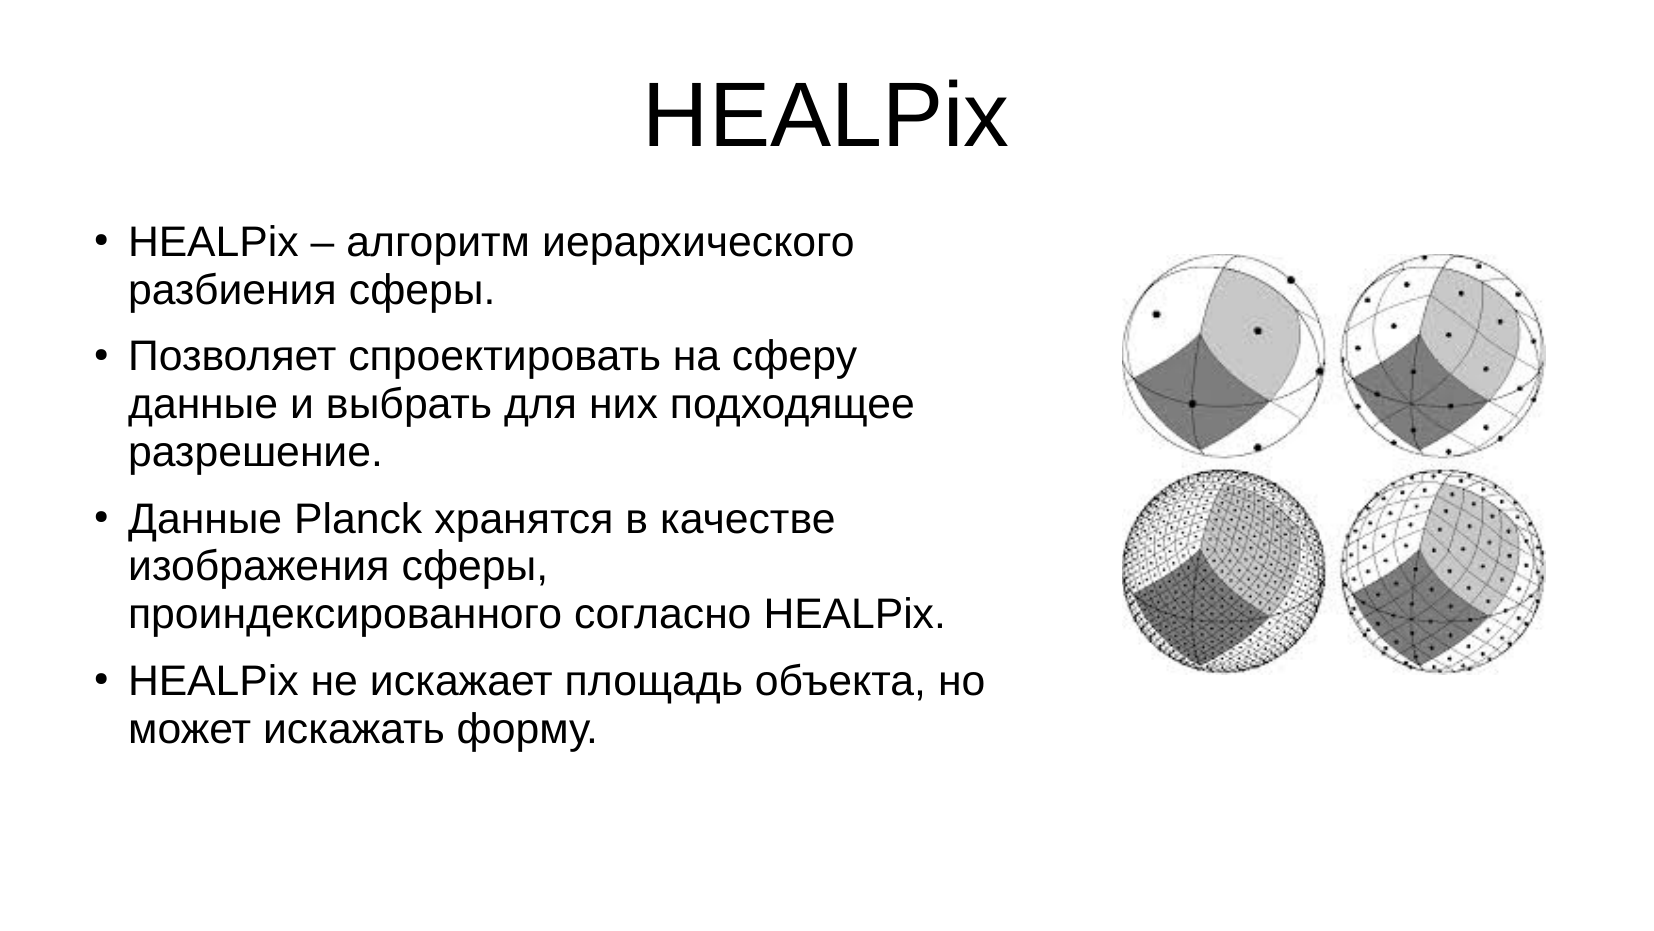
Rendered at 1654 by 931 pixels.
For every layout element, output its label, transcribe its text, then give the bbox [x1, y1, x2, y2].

title HEALPix [82, 37, 1571, 193]
picture [1122, 254, 1546, 676]
list HEALPix – алгоритм иерархического разбиения сферы. Позволяет спроектировать на сферу данные и выбрать для них подходящее разрешение. Данные Planck хранятся в качестве изображения сферы, проиндексированного согласно HEALPix. HEALPix не искажает площадь объекта, но может искажать форму. [82, 217, 991, 758]
